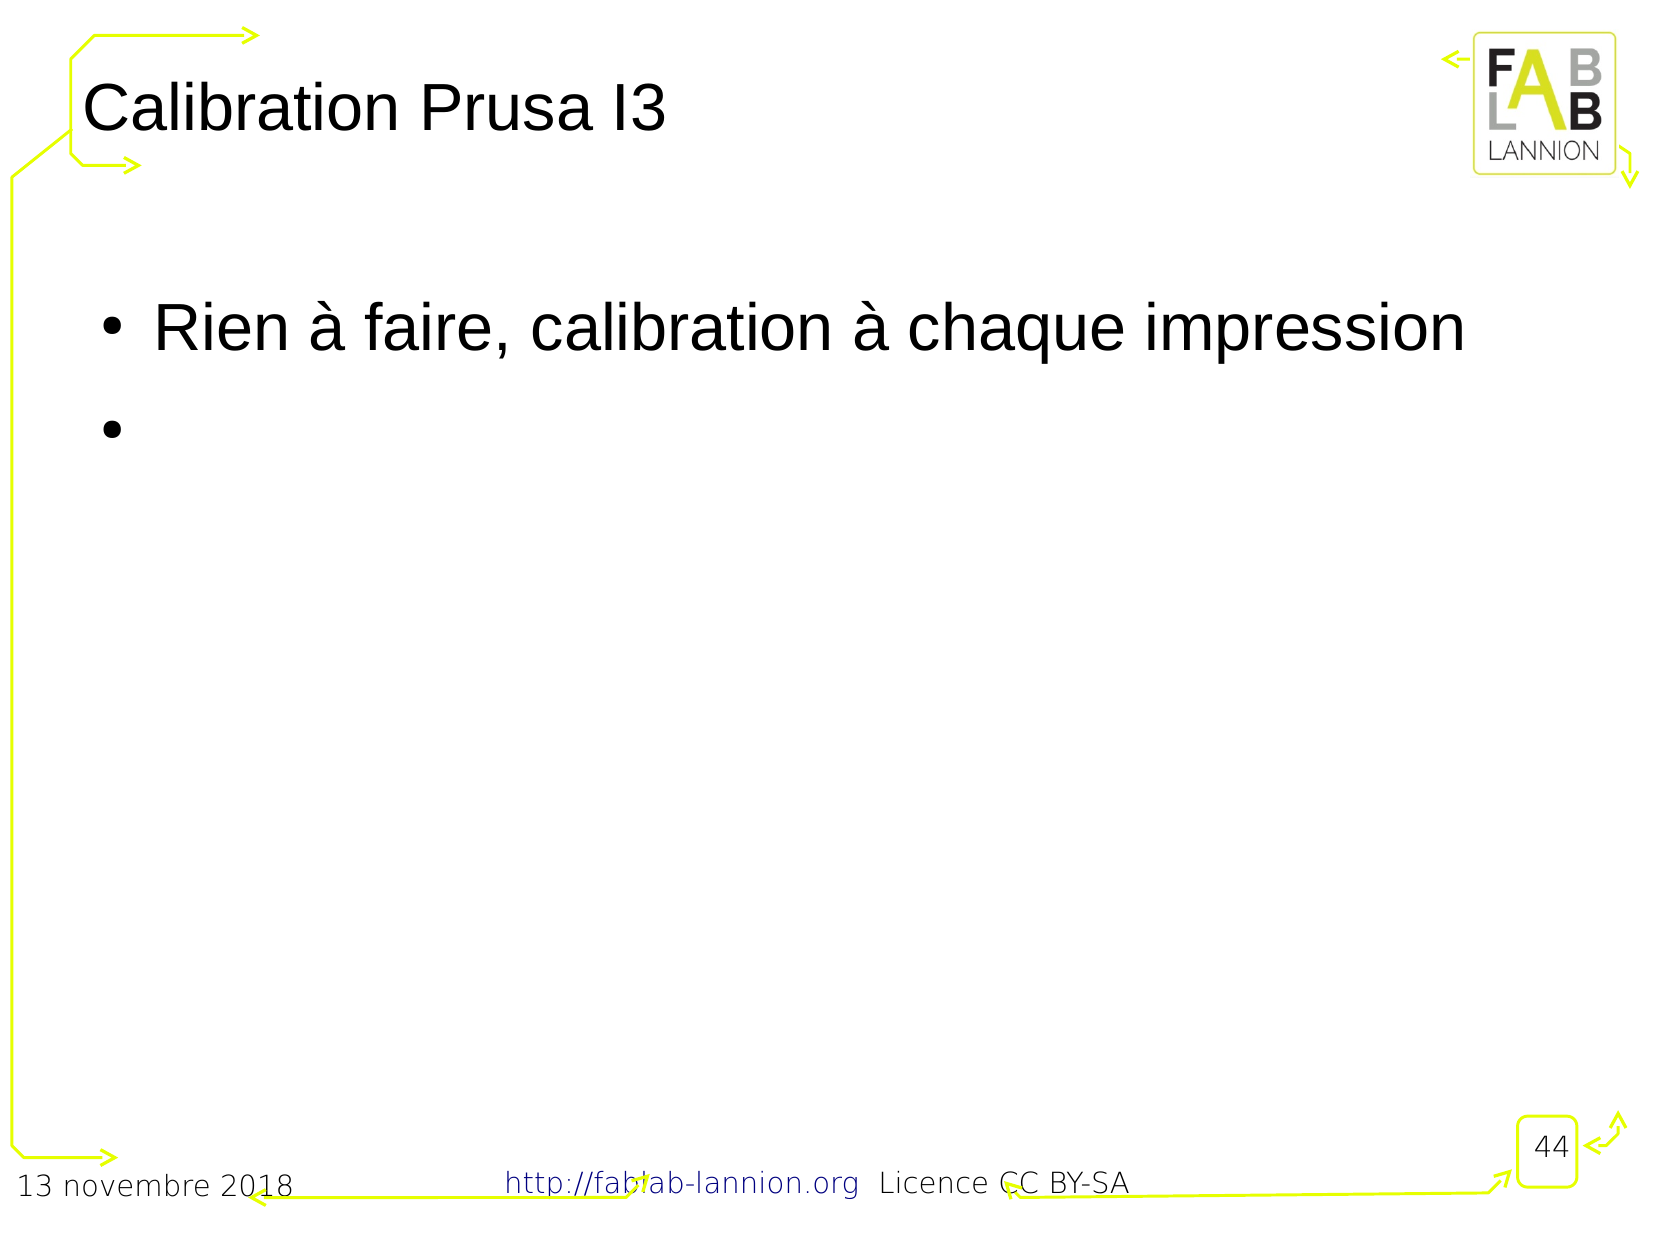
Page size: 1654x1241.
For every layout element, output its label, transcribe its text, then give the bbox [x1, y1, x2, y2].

title Calibration Prusa I3 [82, 49, 1441, 166]
list Rien à faire, calibration à chaque impression [82, 290, 1571, 1010]
picture [1470, 29, 1619, 178]
